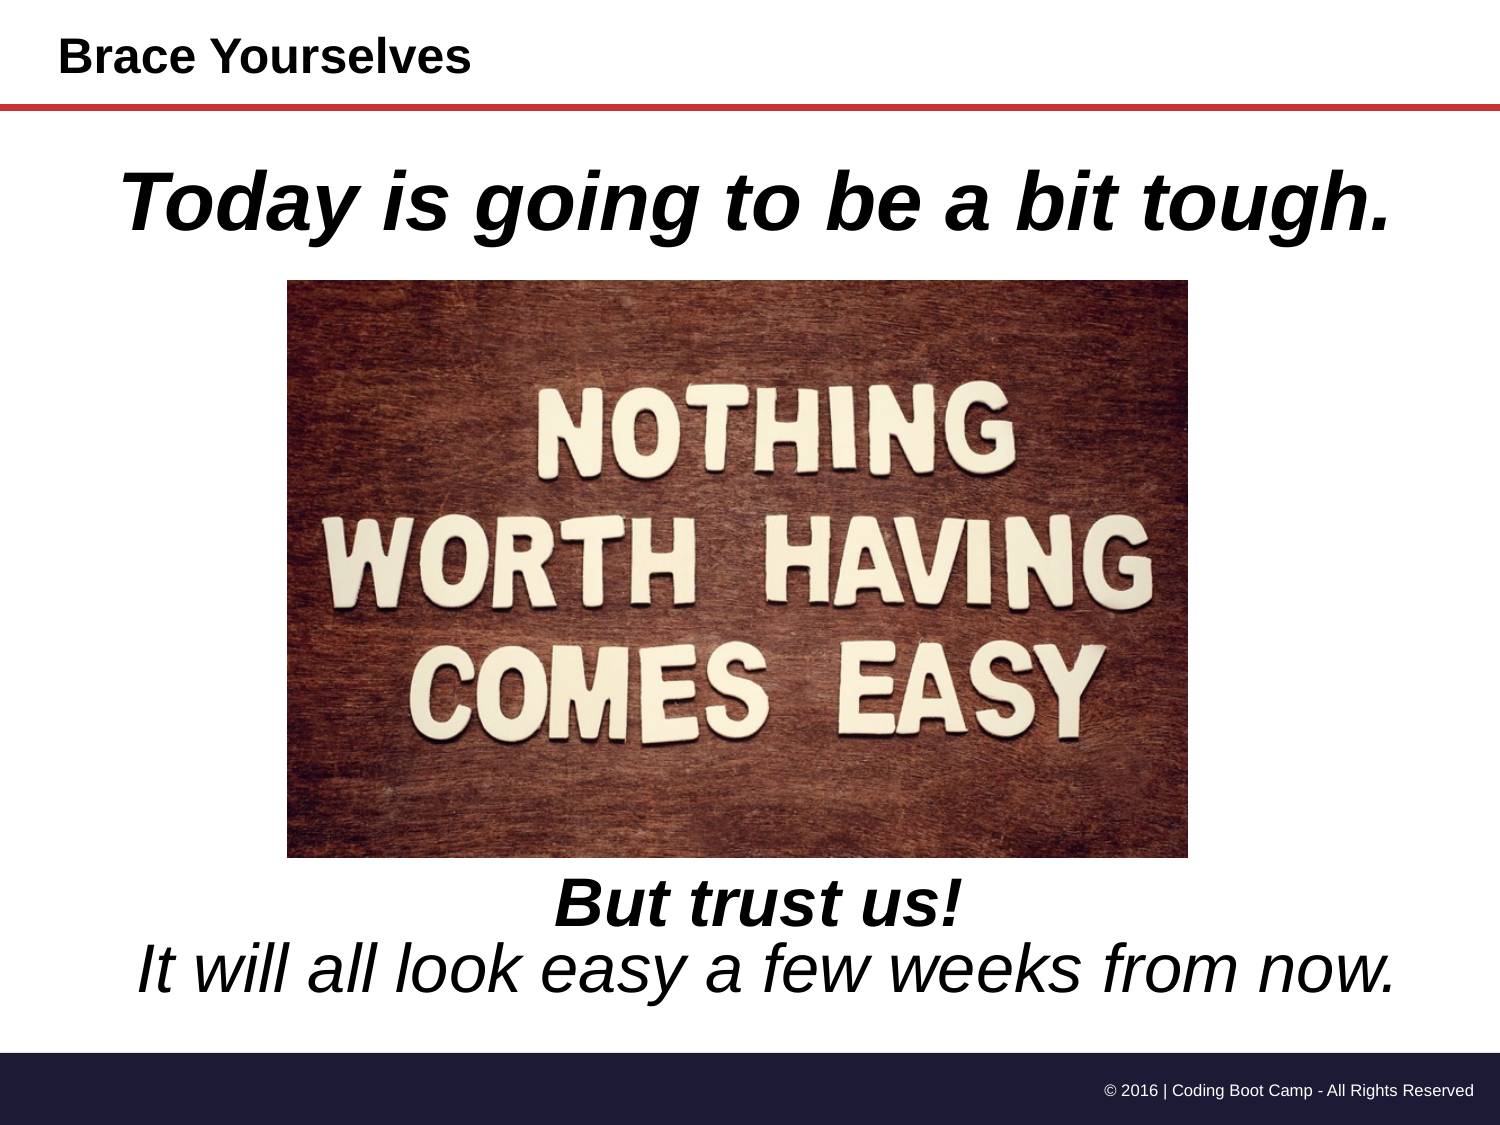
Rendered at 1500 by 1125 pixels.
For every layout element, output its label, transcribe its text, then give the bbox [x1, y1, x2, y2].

picture [287, 280, 1188, 858]
title Brace Yourselves [50, 0, 948, 107]
text_box Today is going to be a bit tough. [24, 107, 1488, 288]
text_box But trust us! It will all look easy a few weeks from now. [37, 849, 1500, 1030]
